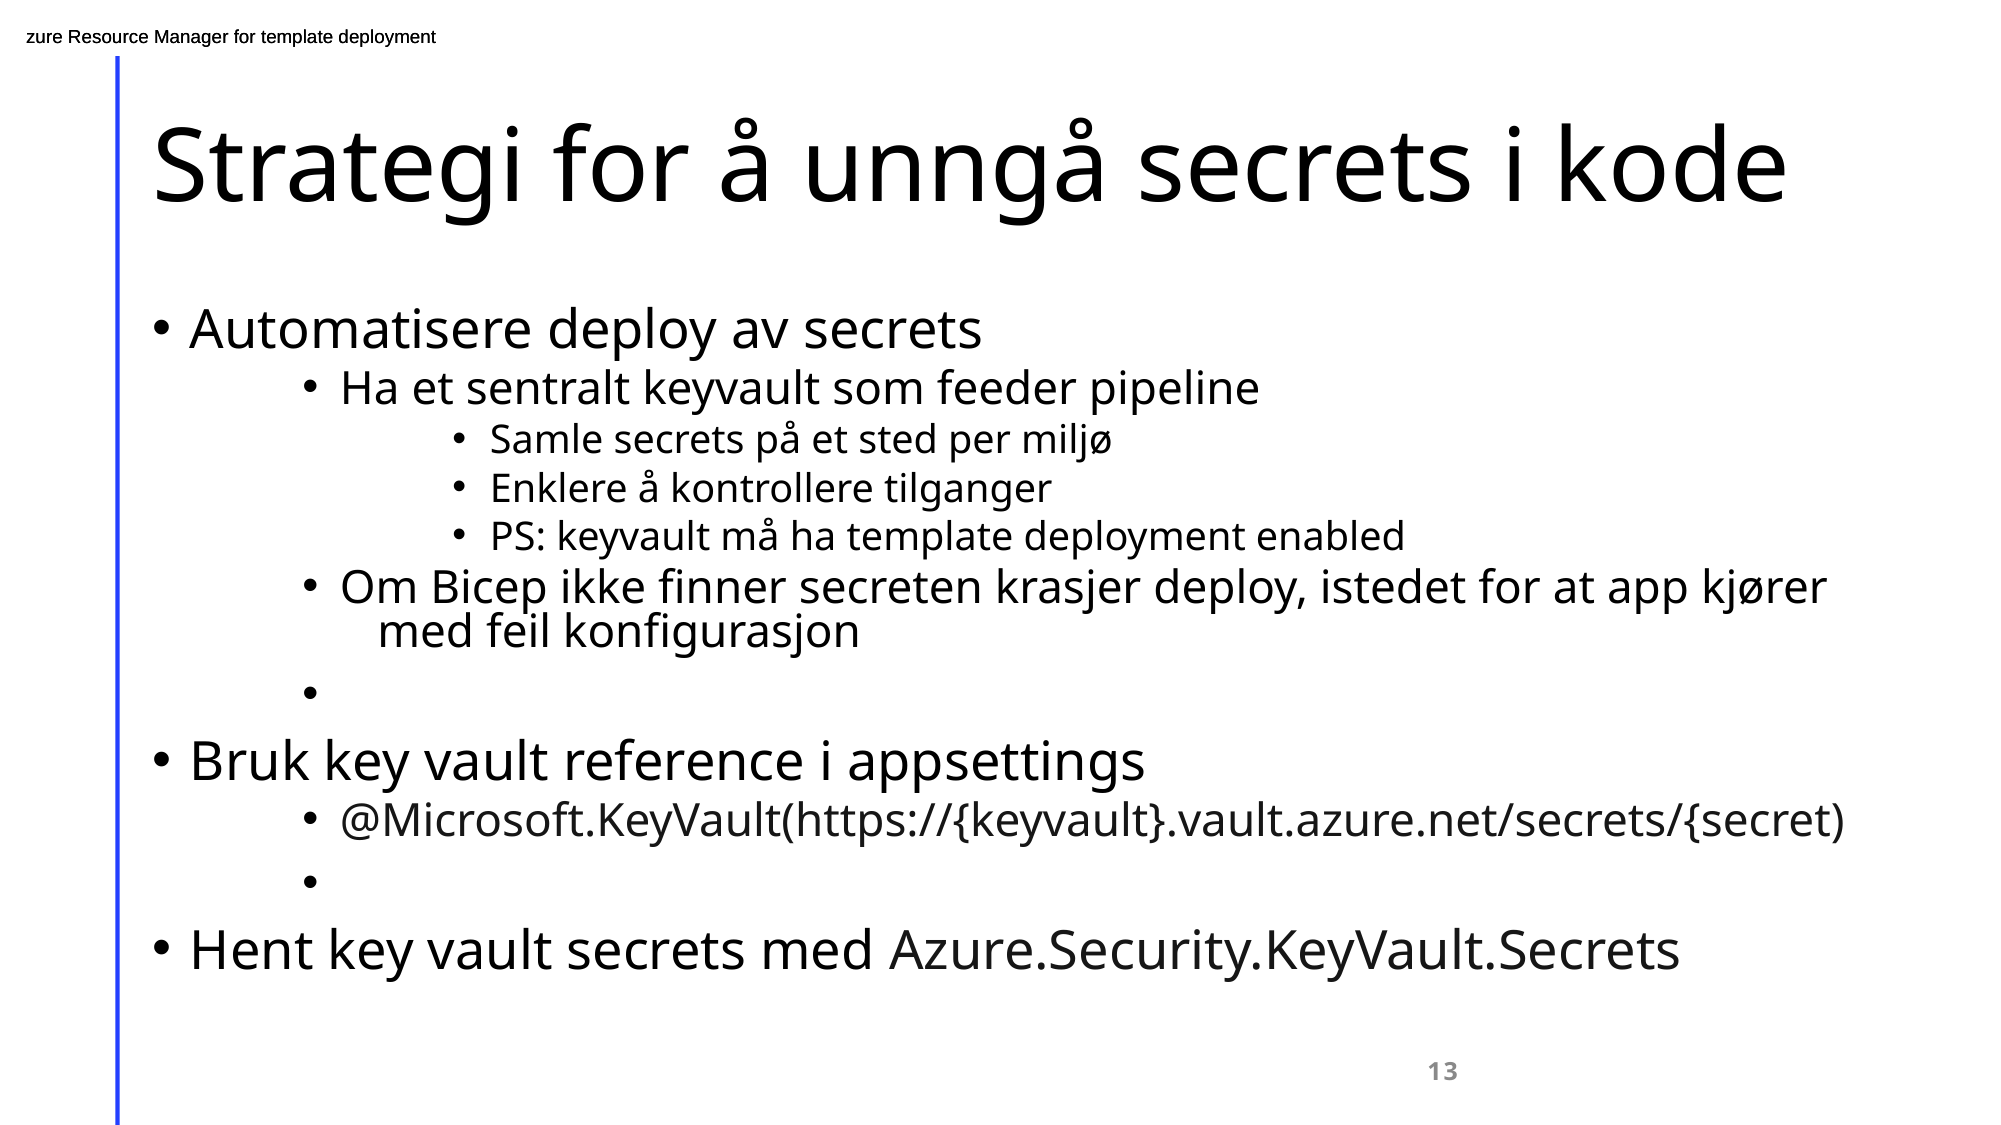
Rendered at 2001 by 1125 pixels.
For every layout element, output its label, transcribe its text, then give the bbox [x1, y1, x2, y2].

list Automatisere deploy av secrets Ha et sentralt keyvault som feeder pipeline Samle secrets på et sted per miljø Enklere å kontrollere tilganger PS: keyvault må ha template deployment enabled Om Bicep ikke finner secreten krasjer deploy, istedet for at app kjører med feil konfigurasjon Bruk key vault reference i appsettings @Microsoft.KeyVault(https://{keyvault}.vault.azure.net/secrets/{secret) Hent key vault secrets med Azure.Security.KeyVault.Secrets [137, 299, 1863, 1014]
text_box zure Resource Manager for template deployment [25, 25, 437, 93]
title Strategi for å unngå secrets i kode [137, 59, 1863, 278]
text_box [1412, 1042, 1863, 1103]
